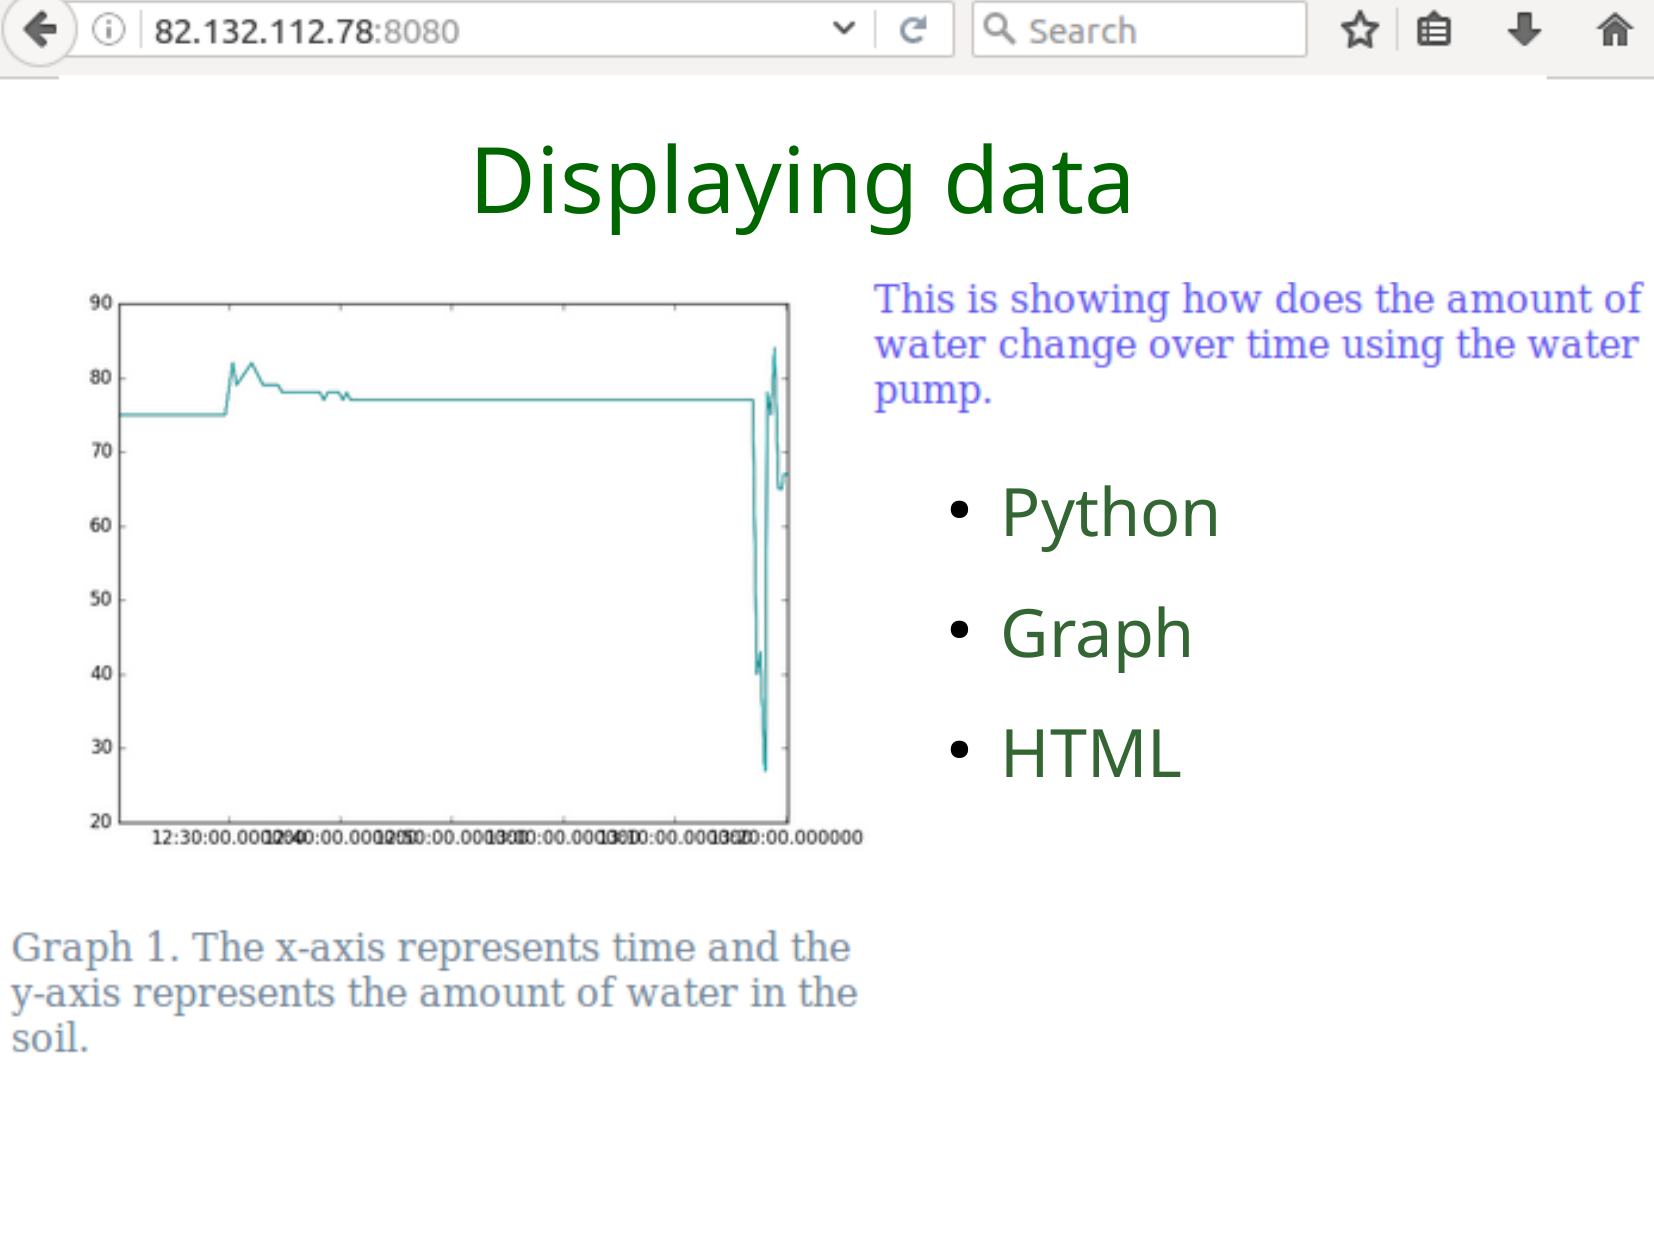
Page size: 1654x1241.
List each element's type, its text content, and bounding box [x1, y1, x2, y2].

title Displaying data [58, 75, 1547, 283]
list Python Graph HTML [930, 465, 1653, 1186]
picture [0, 0, 1654, 1241]
